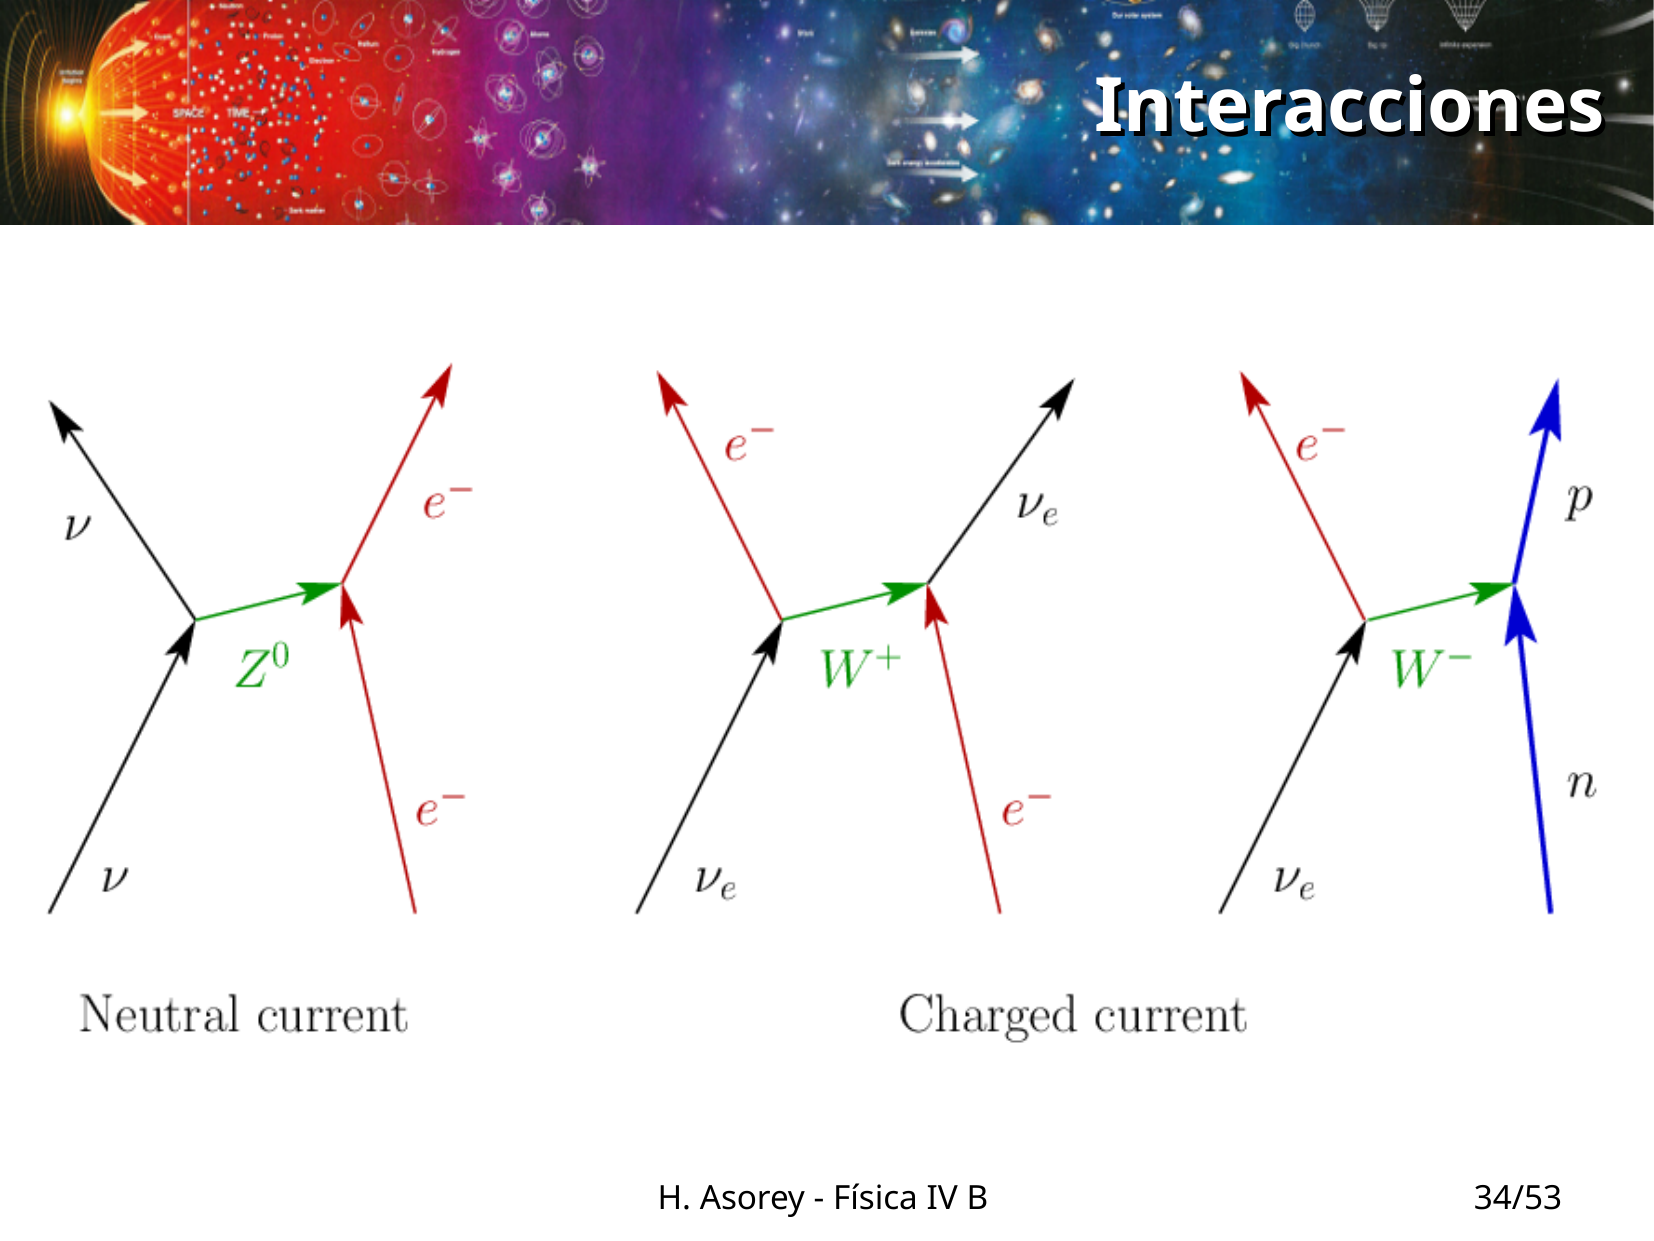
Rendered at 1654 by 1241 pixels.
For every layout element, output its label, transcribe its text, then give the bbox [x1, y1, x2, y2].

picture [45, 356, 1606, 1054]
picture [0, 0, 1654, 225]
title Interacciones [45, 15, 1606, 191]
